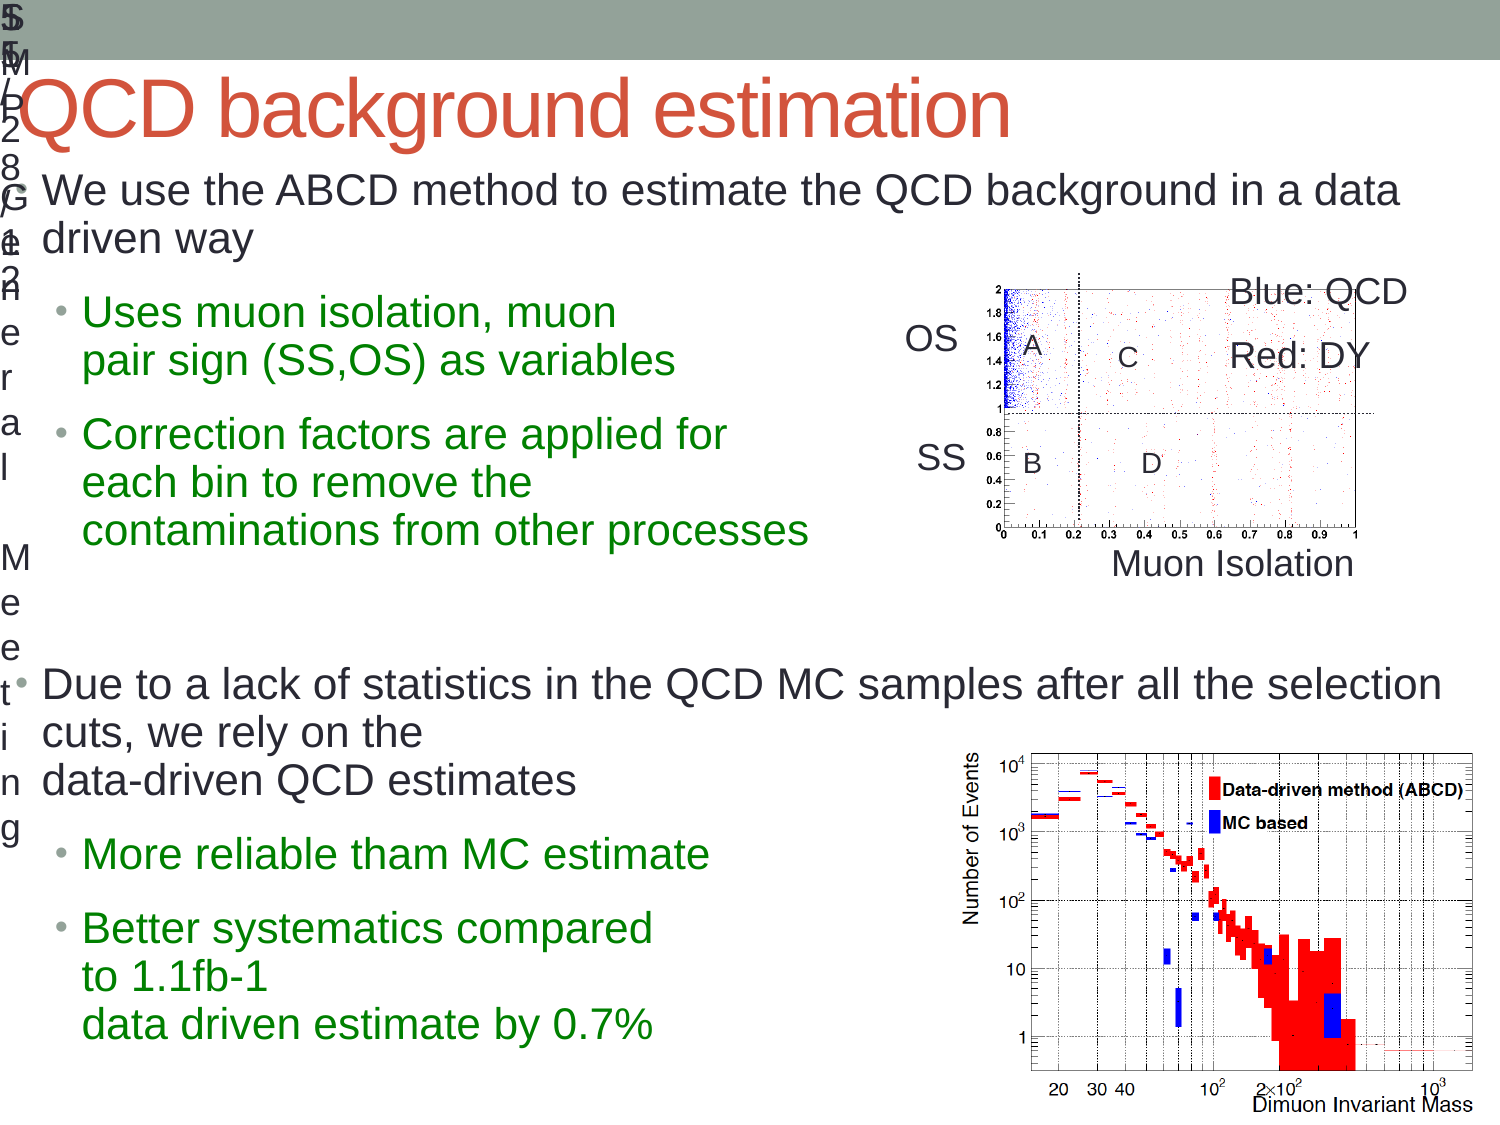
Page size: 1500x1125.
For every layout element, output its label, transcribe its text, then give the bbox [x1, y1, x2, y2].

picture [960, 259, 1399, 558]
text_box A [1008, 319, 1068, 369]
text_box D [1126, 437, 1186, 487]
title QCD background estimation [1, 22, 1500, 159]
text_box B [1008, 437, 1068, 487]
text_box Blue: QCD Red: DY [1214, 259, 1440, 384]
picture [950, 734, 1488, 1120]
text_box SS [901, 425, 1020, 486]
text_box OS [889, 307, 1009, 367]
text_box C [1102, 330, 1162, 381]
text_box Muon Isolation [1096, 531, 1404, 592]
list We use the ABCD method to estimate the QCD background in a data driven way Uses muon isolation, muon pair sign (SS,OS) as variables Correction factors are applied for each bin to remove the contaminations from other processes Due to a lack of statistics in the QCD MC samples after all the selection cuts, we rely on the data-driven QCD estimates More reliable tham MC estimate Better systematics compared to 1.1fb-1 data driven estimate by 0.7% [0, 159, 1500, 1063]
